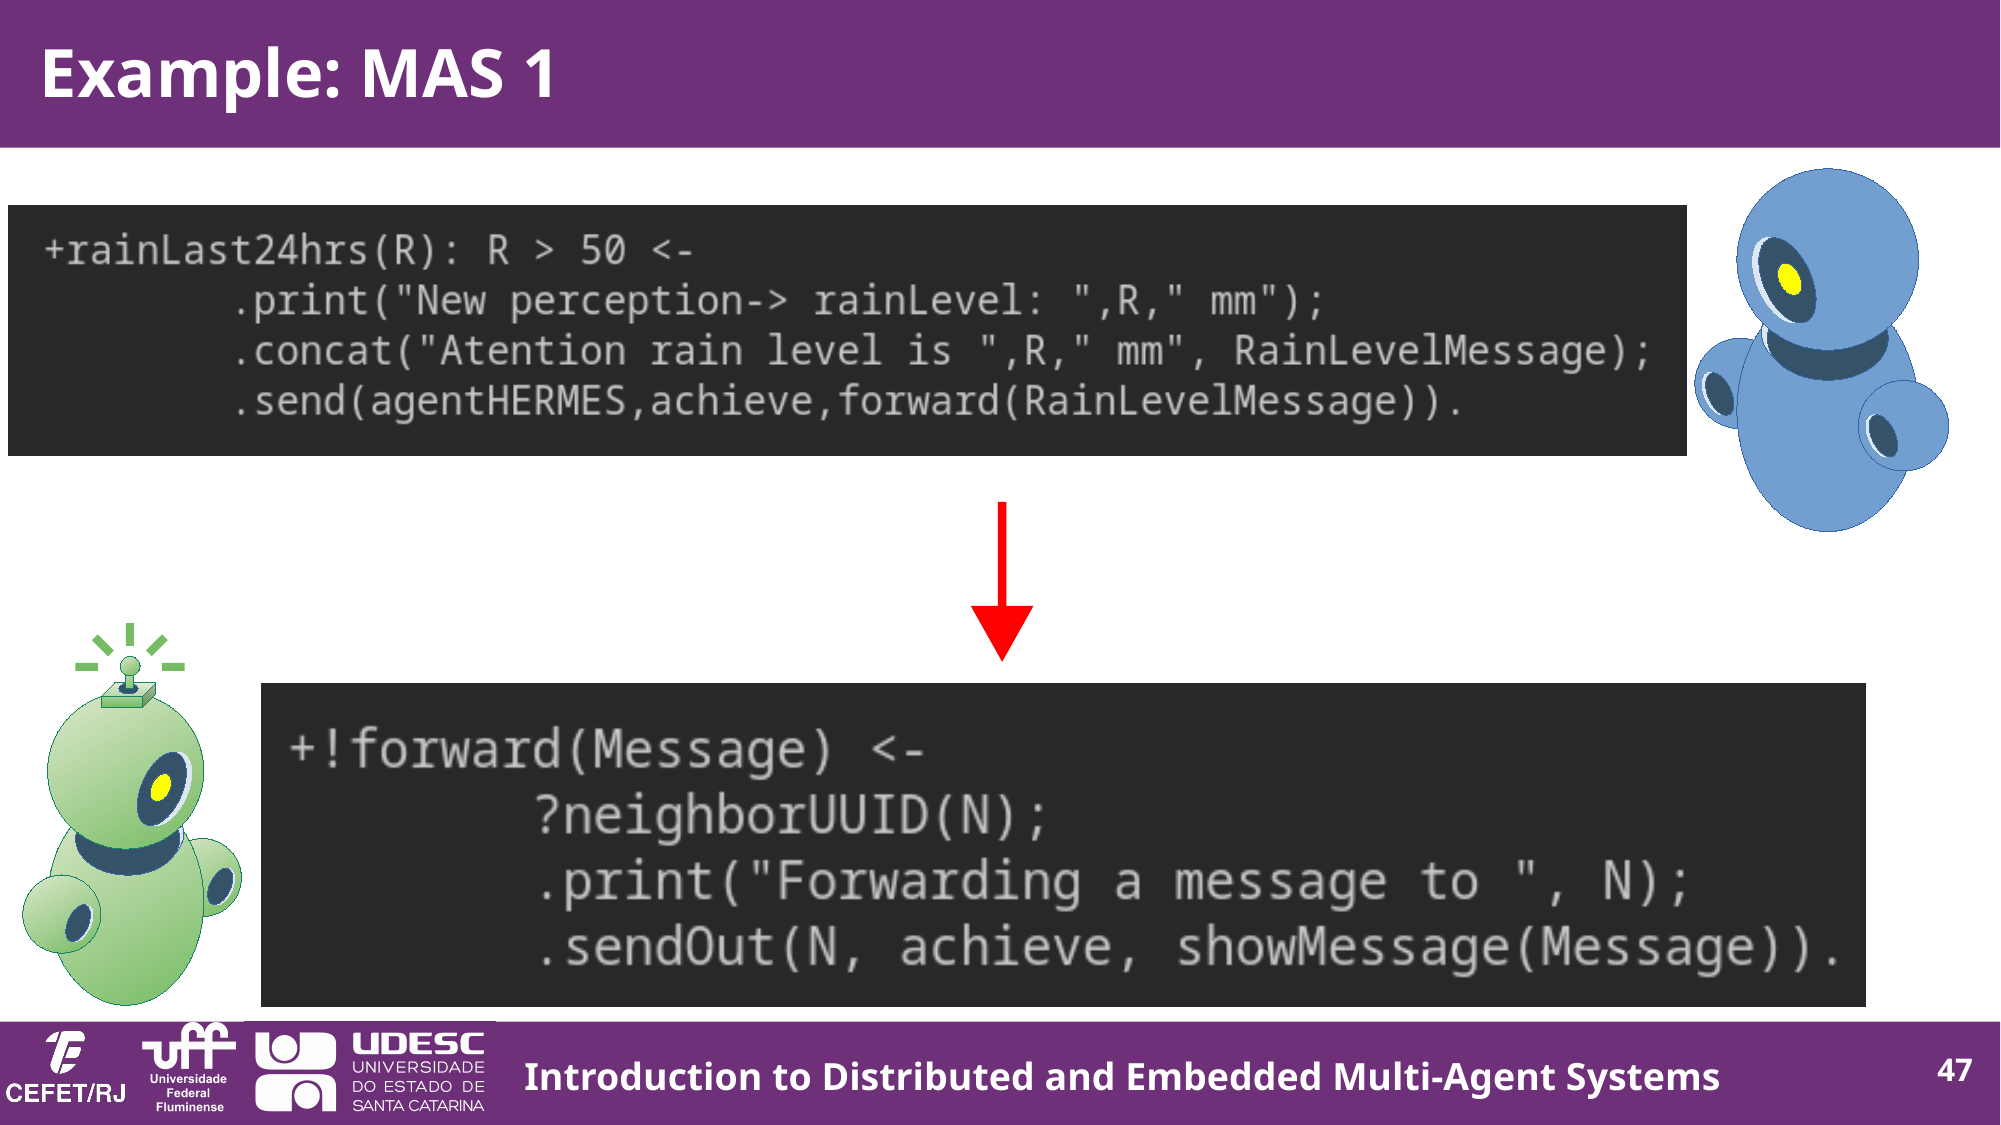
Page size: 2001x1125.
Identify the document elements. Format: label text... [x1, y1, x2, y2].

text_box [1694, 168, 1949, 532]
text_box [145, 634, 168, 657]
text_box [22, 684, 242, 1006]
text_box [118, 656, 141, 694]
text_box [161, 662, 185, 671]
picture [6, 1009, 125, 1125]
text_box [75, 662, 99, 671]
picture [8, 205, 1687, 456]
text_box [125, 623, 134, 646]
picture [141, 1021, 237, 1117]
picture [244, 1021, 496, 1123]
text_box Example: MAS 1 [25, 23, 1999, 119]
text_box [970, 501, 1034, 662]
picture [261, 683, 1866, 1007]
text_box [91, 634, 114, 657]
